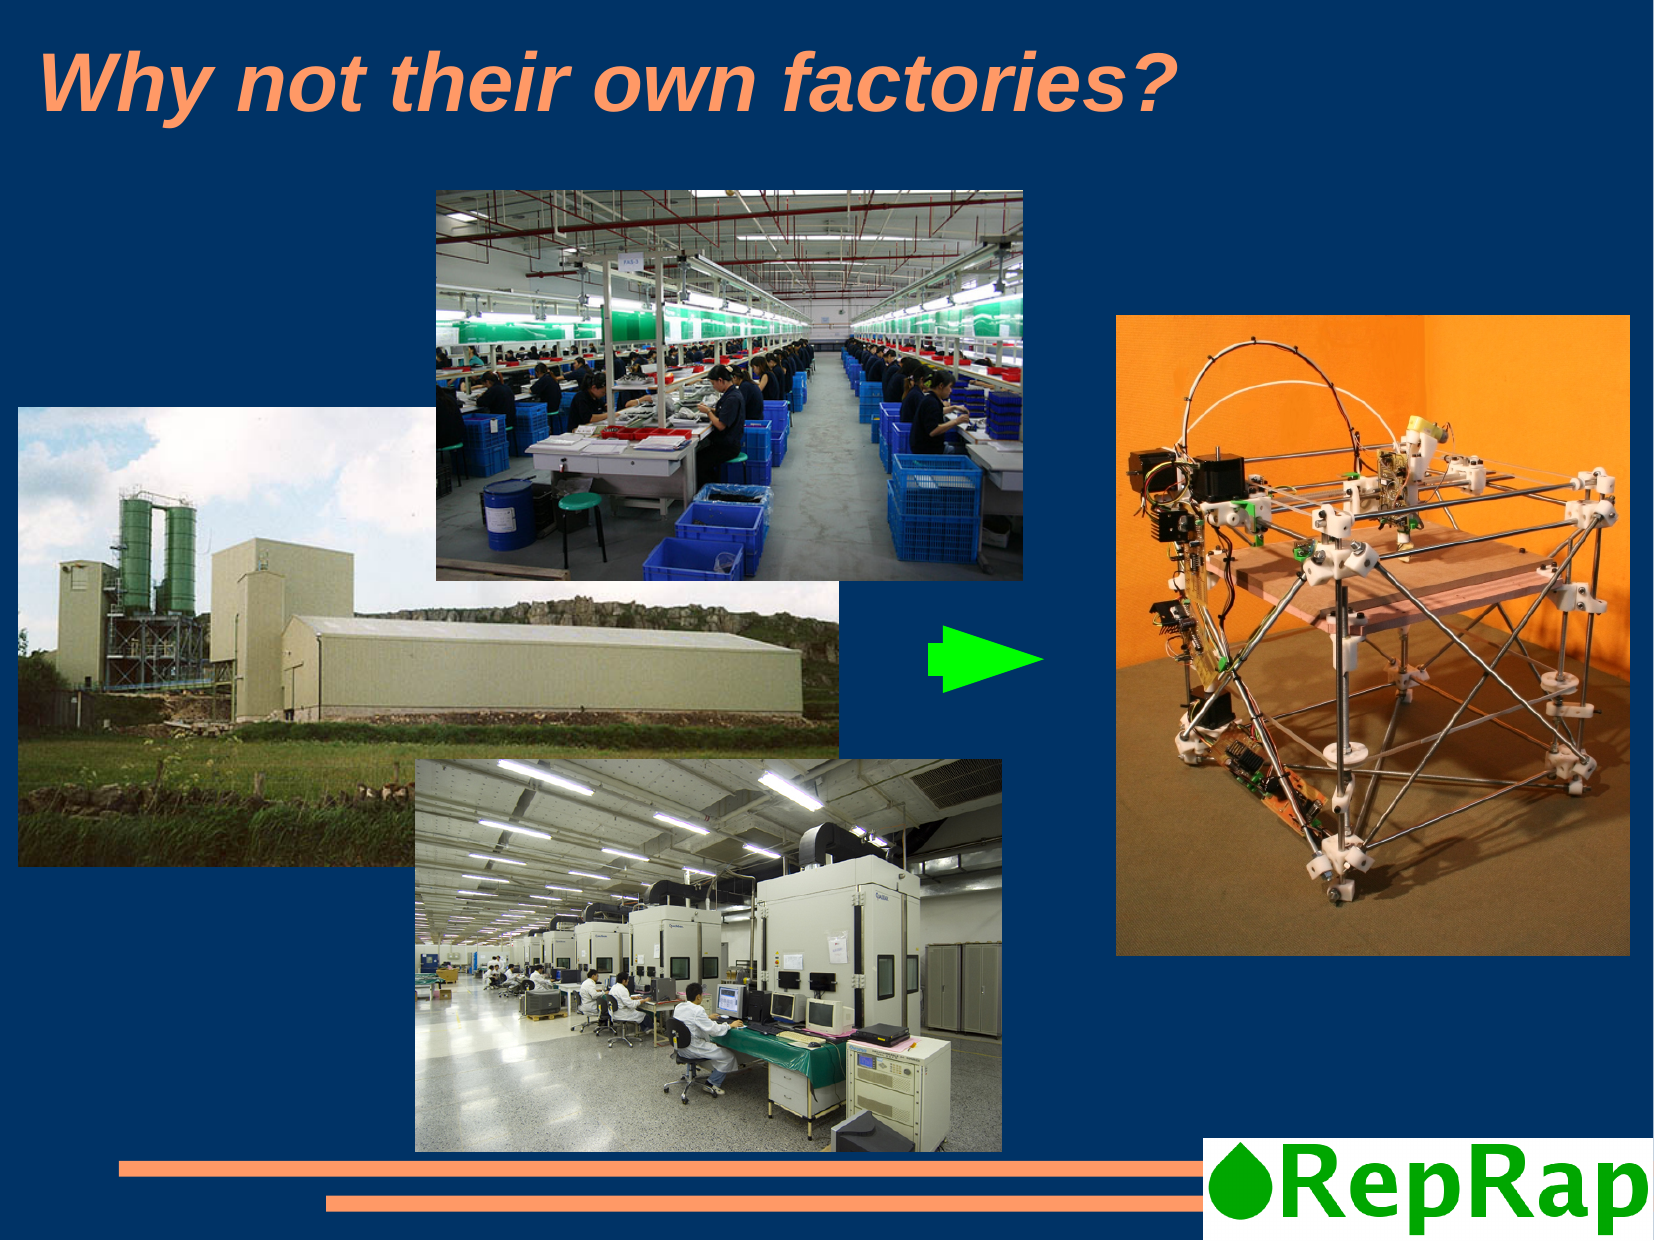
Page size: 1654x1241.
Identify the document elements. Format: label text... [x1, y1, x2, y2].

title Why not their own factories? [37, 0, 1532, 187]
picture [1203, 1138, 1654, 1241]
picture [1116, 315, 1630, 956]
picture [18, 190, 1023, 1152]
